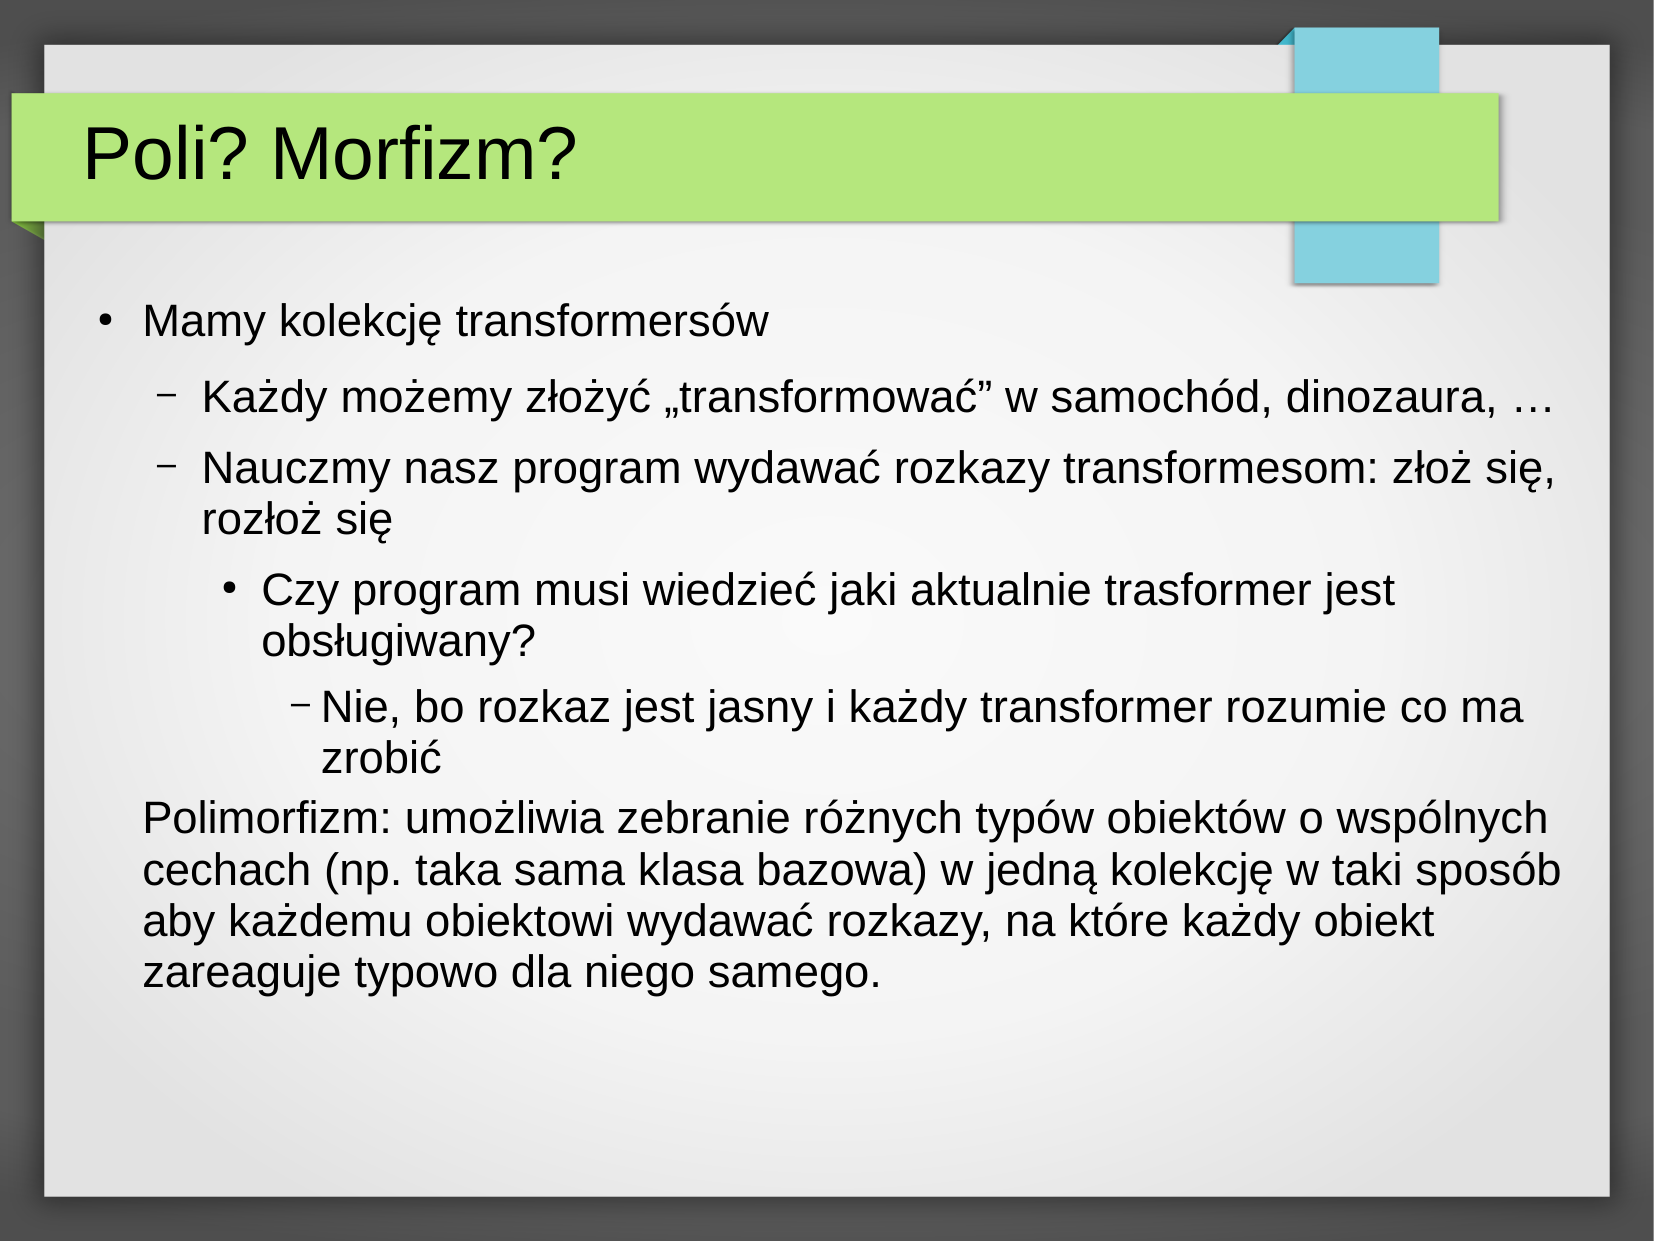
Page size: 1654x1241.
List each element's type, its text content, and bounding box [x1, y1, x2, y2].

list Mamy kolekcję transformersów Każdy możemy złożyć „transformować” w samochód, dinozaura, … Nauczmy nasz program wydawać rozkazy transformesom: złoż się, rozłoż się Czy program musi wiedzieć jaki aktualnie trasformer jest obsługiwany? Nie, bo rozkaz jest jasny i każdy transformer rozumie co ma zrobić Polimorfizm: umożliwia zebranie różnych typów obiektów o wspólnych cechach (np. taka sama klasa bazowa) w jedną kolekcję w taki sposób aby każdemu obiektowi wydawać rozkazy, na które każdy obiekt zareaguje typowo dla niego samego. [82, 295, 1571, 1015]
picture [0, 0, 1654, 1241]
title Poli? Morfizm? [82, 94, 1264, 213]
